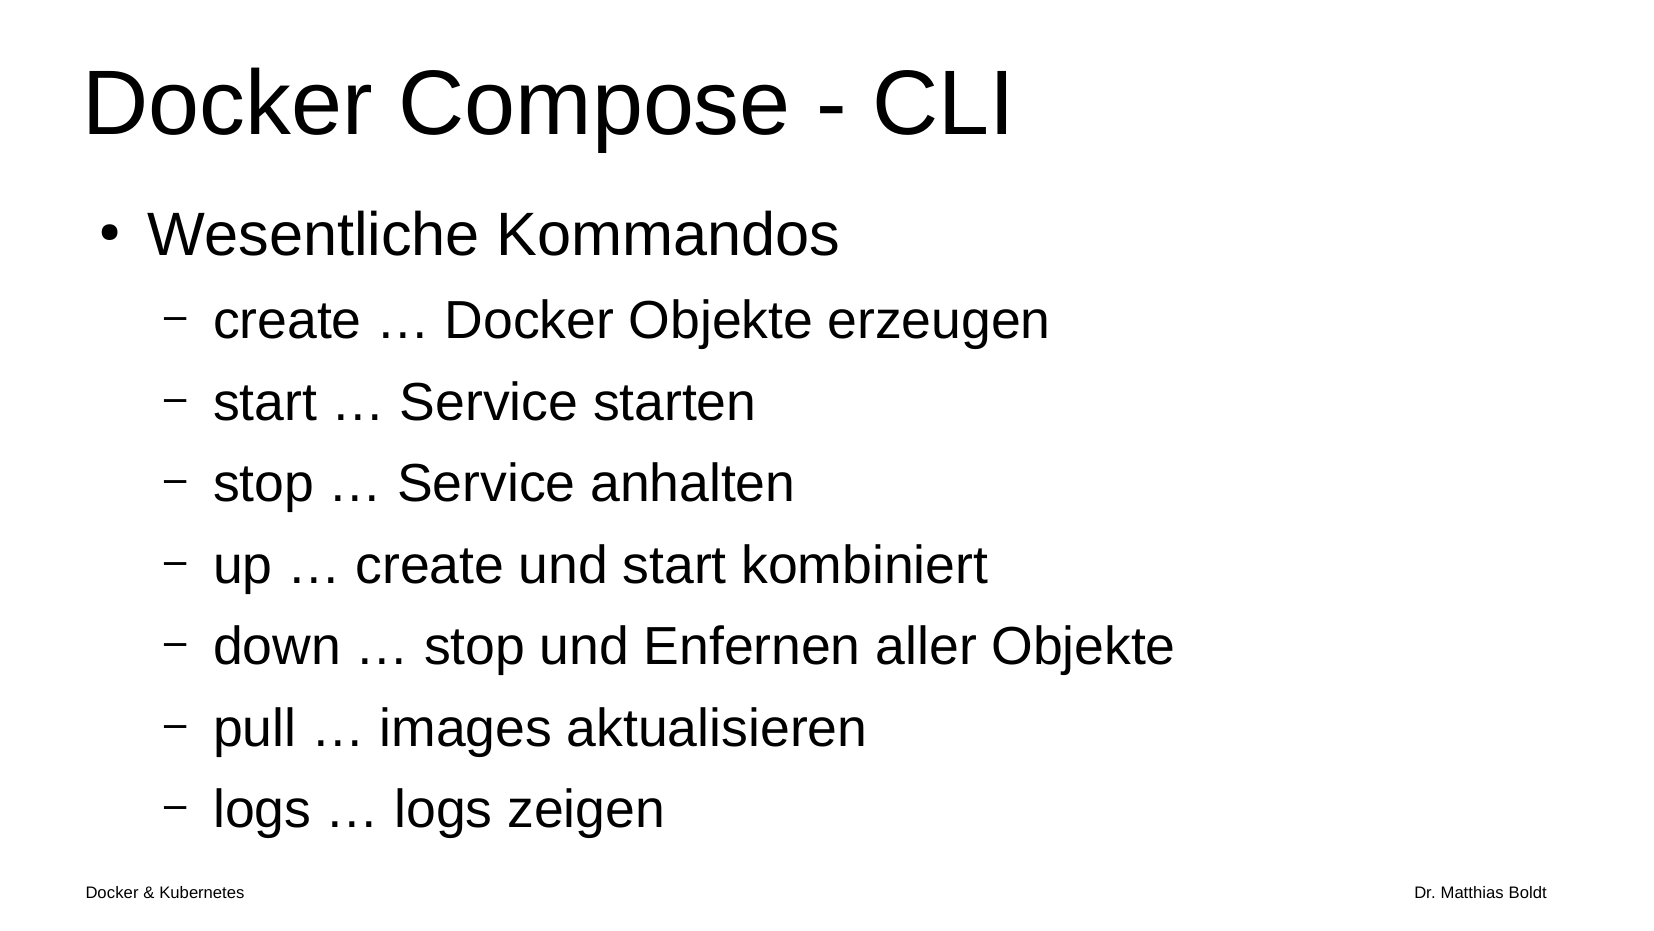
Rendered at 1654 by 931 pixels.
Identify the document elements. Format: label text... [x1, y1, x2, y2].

list Wesentliche Kommandos create … Docker Objekte erzeugen start … Service starten stop … Service anhalten up … create und start kombiniert down … stop und Enfernen aller Objekte pull … images aktualisieren logs … logs zeigen [82, 199, 1453, 845]
text_box Docker & Kubernetes Dr. Matthias Boldt [70, 875, 1563, 910]
title Docker Compose - CLI [82, 25, 1571, 181]
